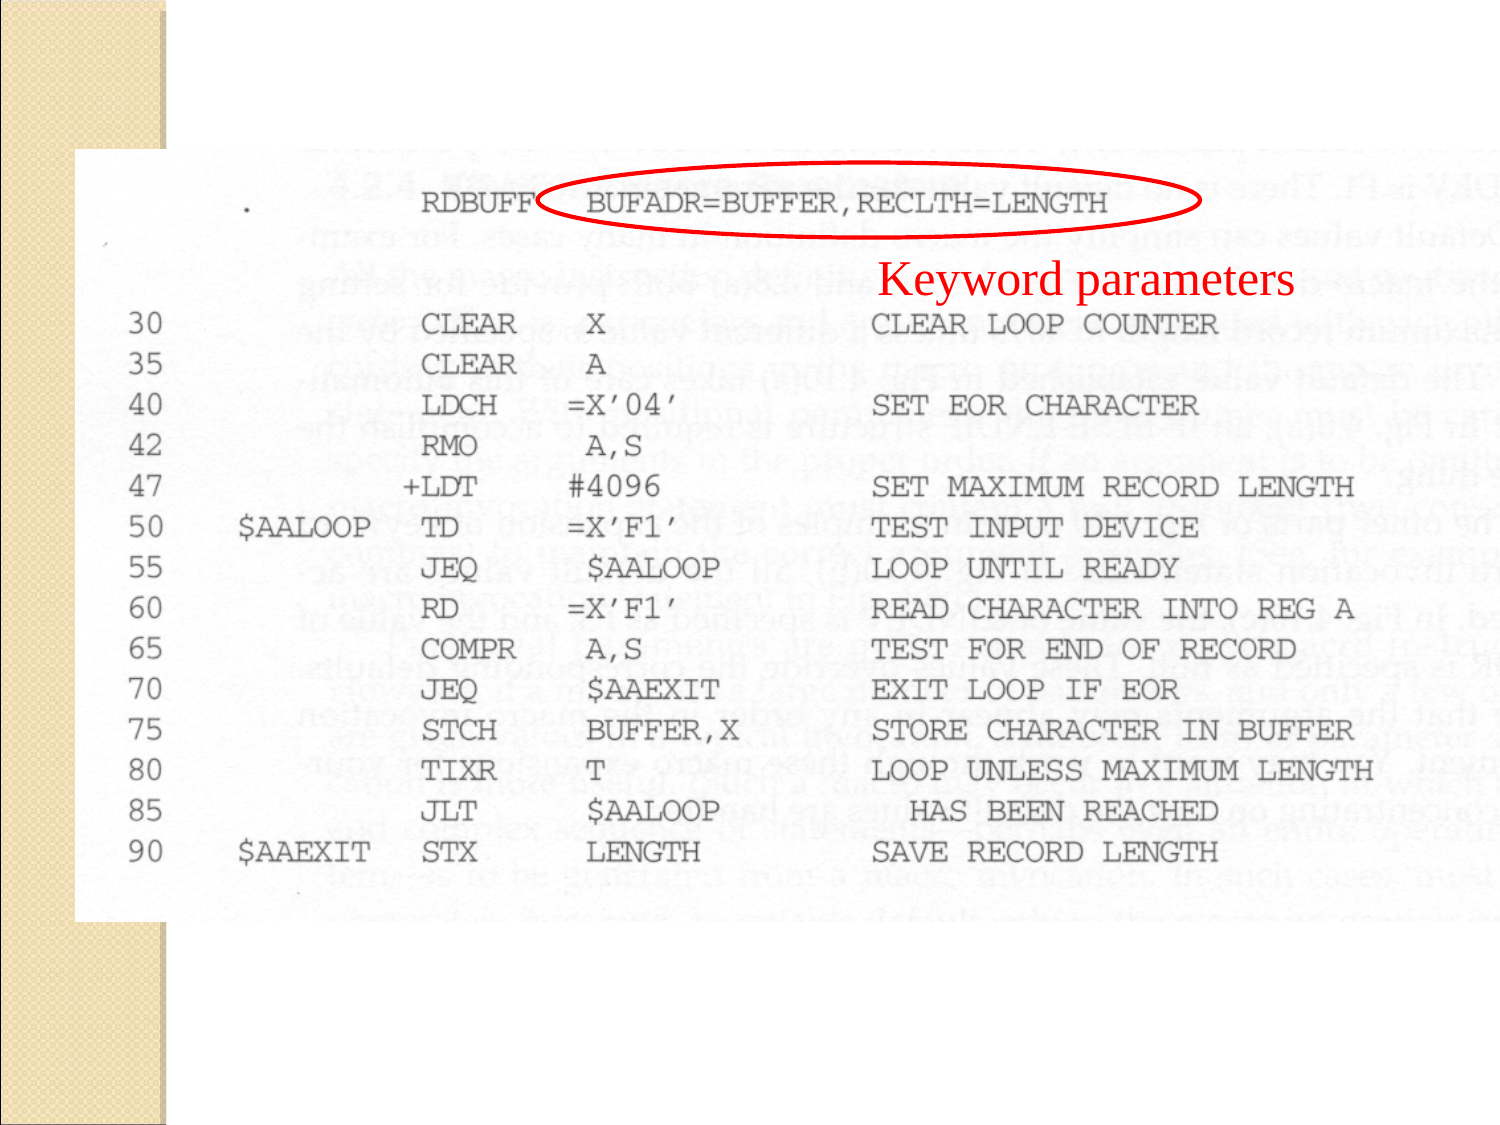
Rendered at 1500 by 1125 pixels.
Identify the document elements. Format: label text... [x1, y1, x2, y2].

text_box Keyword parameters [862, 237, 1311, 313]
picture [0, 0, 1500, 1125]
